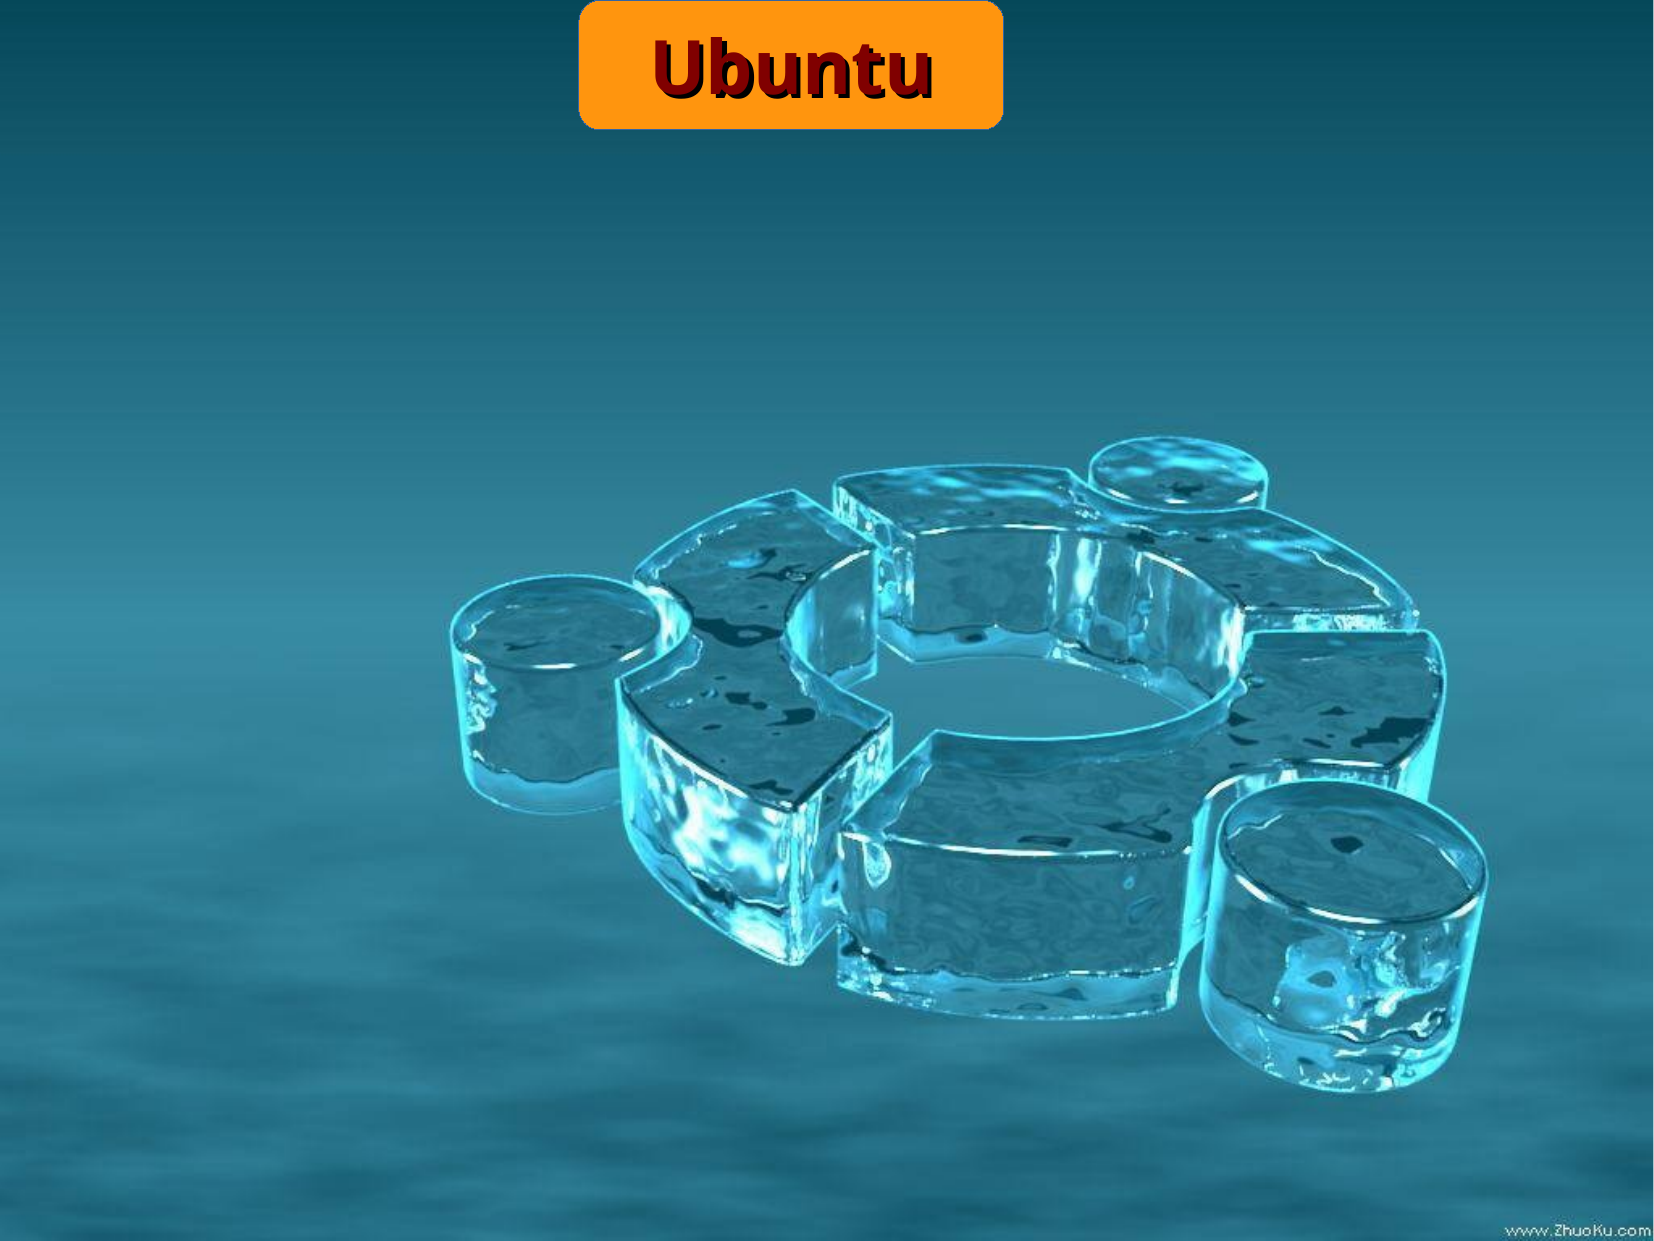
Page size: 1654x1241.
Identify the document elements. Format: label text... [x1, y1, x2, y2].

picture [0, 30, 1654, 1241]
text_box Ubuntu [578, 0, 1004, 130]
